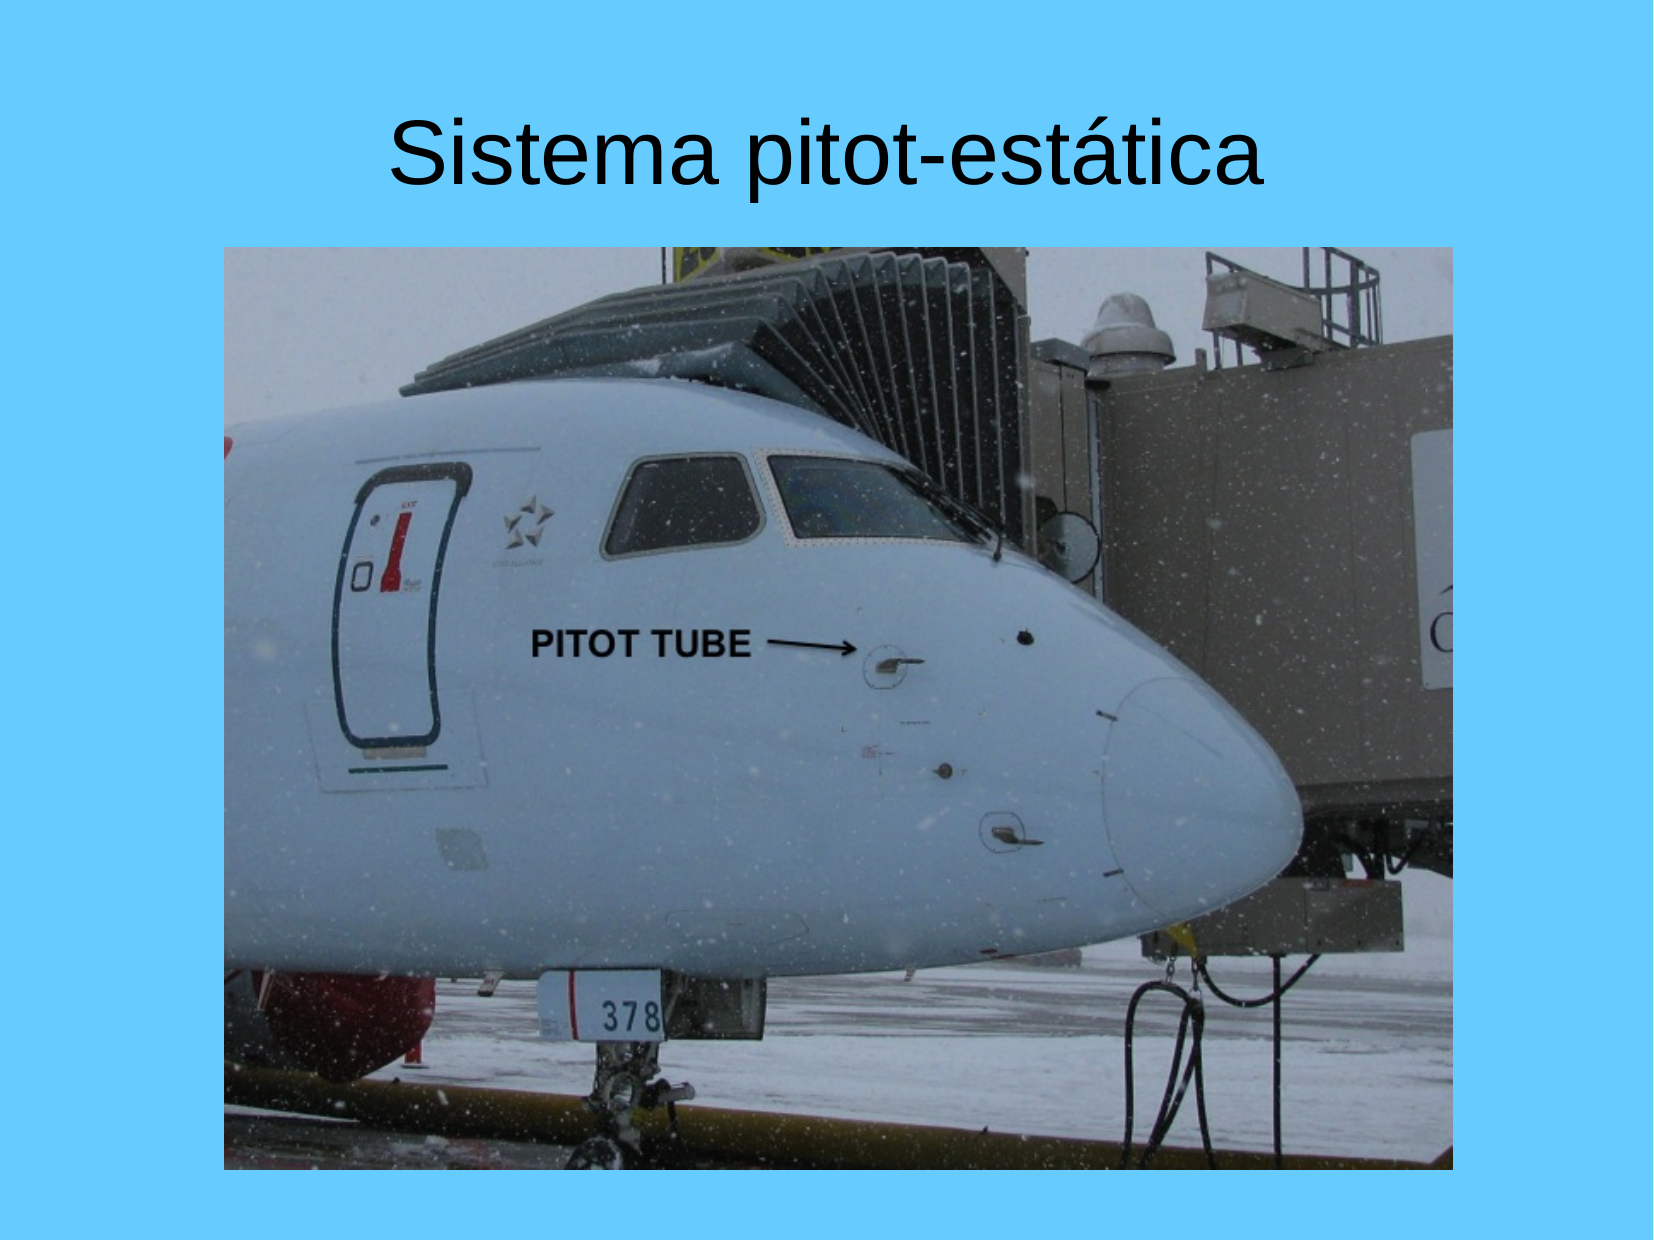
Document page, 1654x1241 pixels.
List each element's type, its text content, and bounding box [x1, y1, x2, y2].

picture [224, 247, 1453, 1170]
title Sistema pitot-estática [82, 49, 1571, 257]
